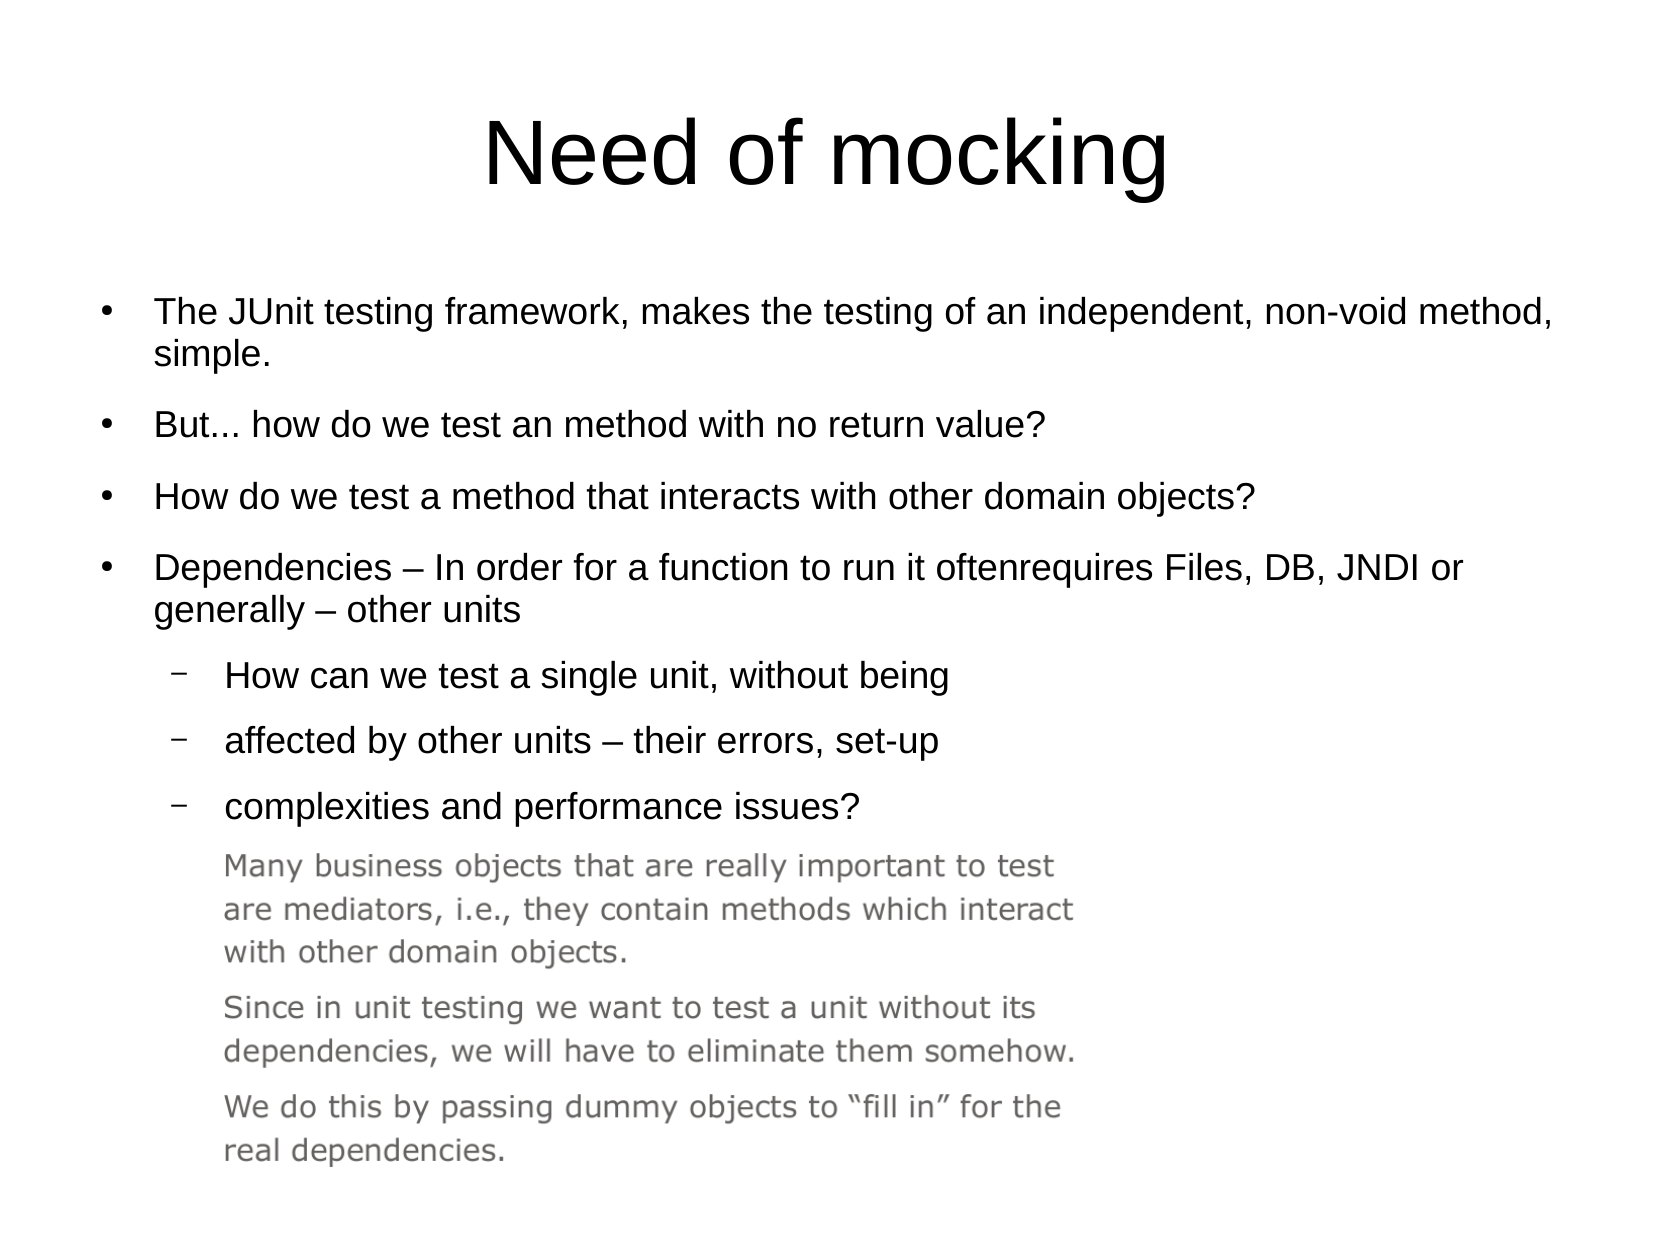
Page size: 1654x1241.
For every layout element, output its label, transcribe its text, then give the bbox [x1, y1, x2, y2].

list The JUnit testing framework, makes the testing of an independent, non-void method, simple. But... how do we test an method with no return value? How do we test a method that interacts with other domain objects? Dependencies – In order for a function to run it oftenrequires Files, DB, JNDI or generally – other units How can we test a single unit, without being affected by other units – their errors, set-up complexities and performance issues? [82, 290, 1571, 1010]
picture [222, 850, 1096, 1171]
title Need of mocking [82, 49, 1571, 257]
